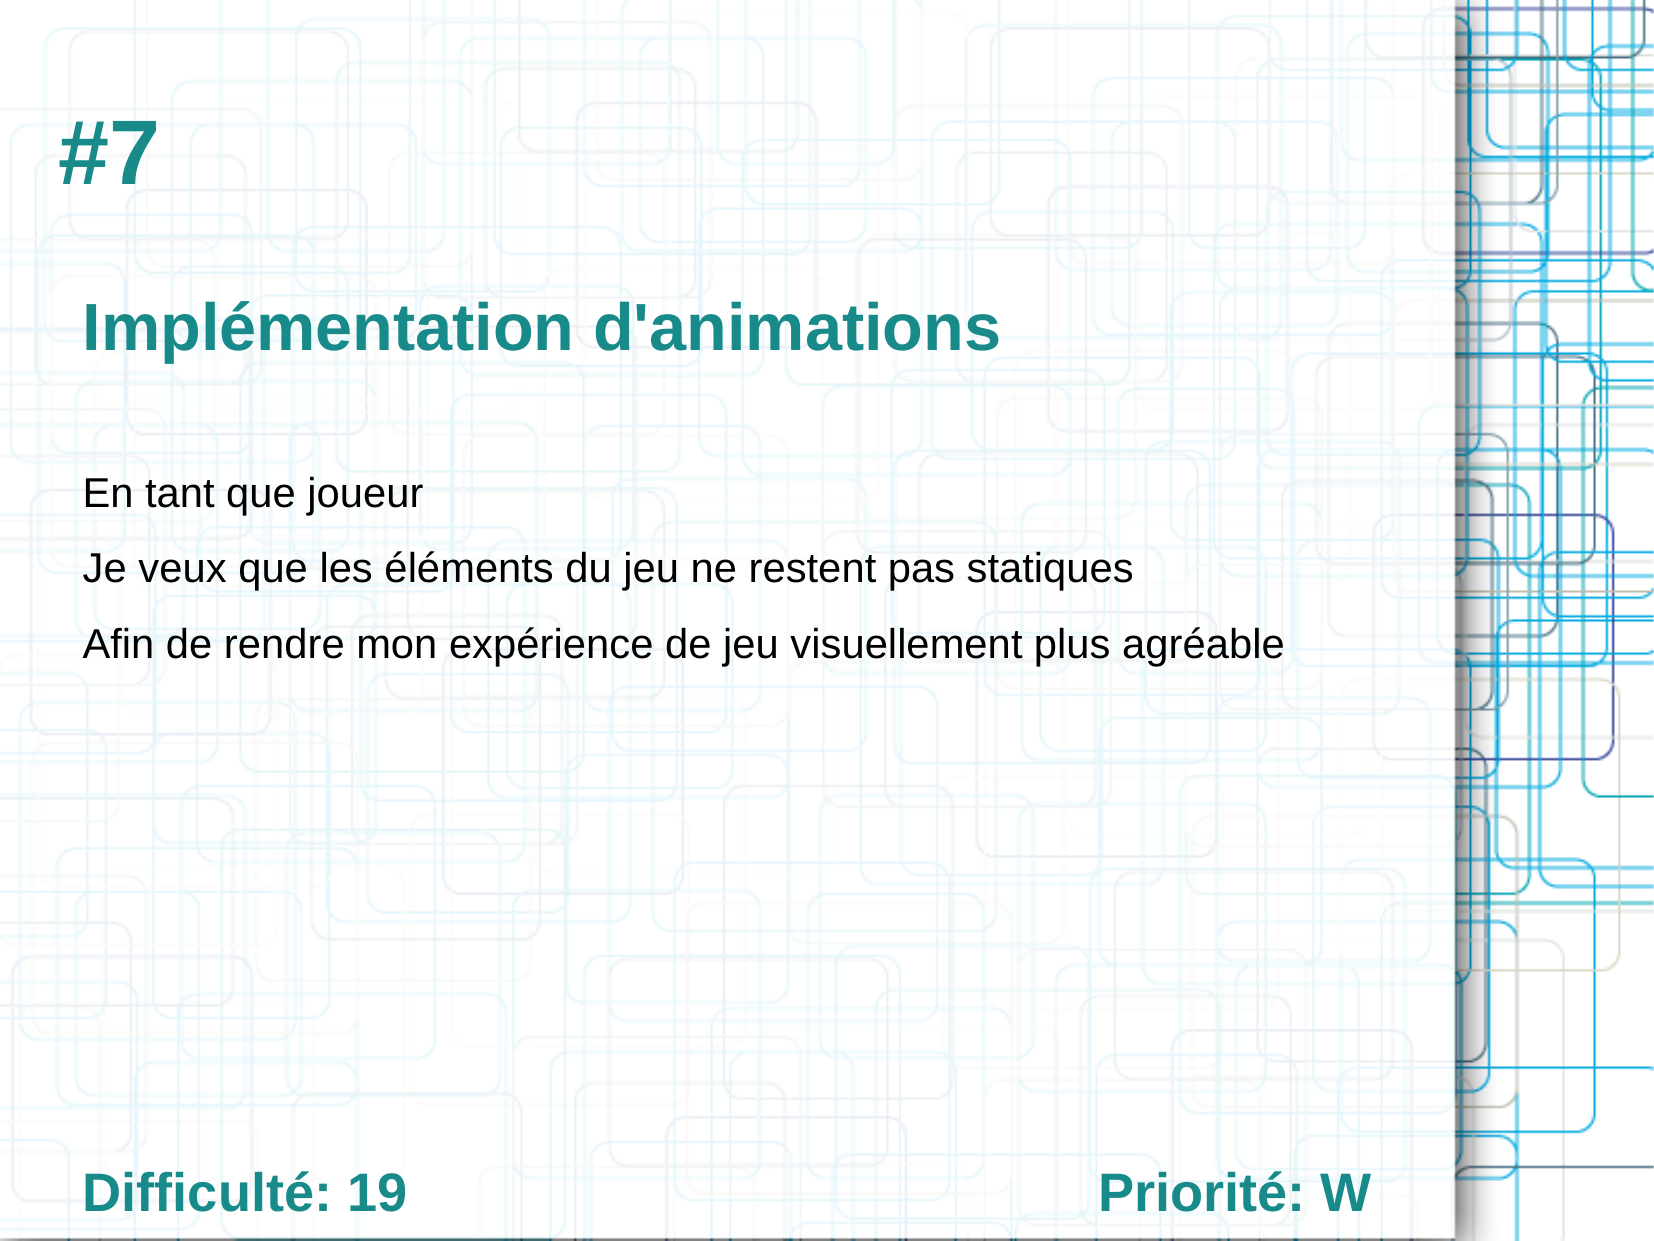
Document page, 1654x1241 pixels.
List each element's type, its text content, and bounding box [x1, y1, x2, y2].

list Implémentation d'animations En tant que joueur Je veux que les éléments du jeu ne restent pas statiques Afin de rendre mon expérience de jeu visuellement plus agréable Difficulté: 19 Priorité: W [82, 290, 1418, 1226]
picture [0, 0, 1654, 1241]
title #7 [59, 49, 1418, 257]
